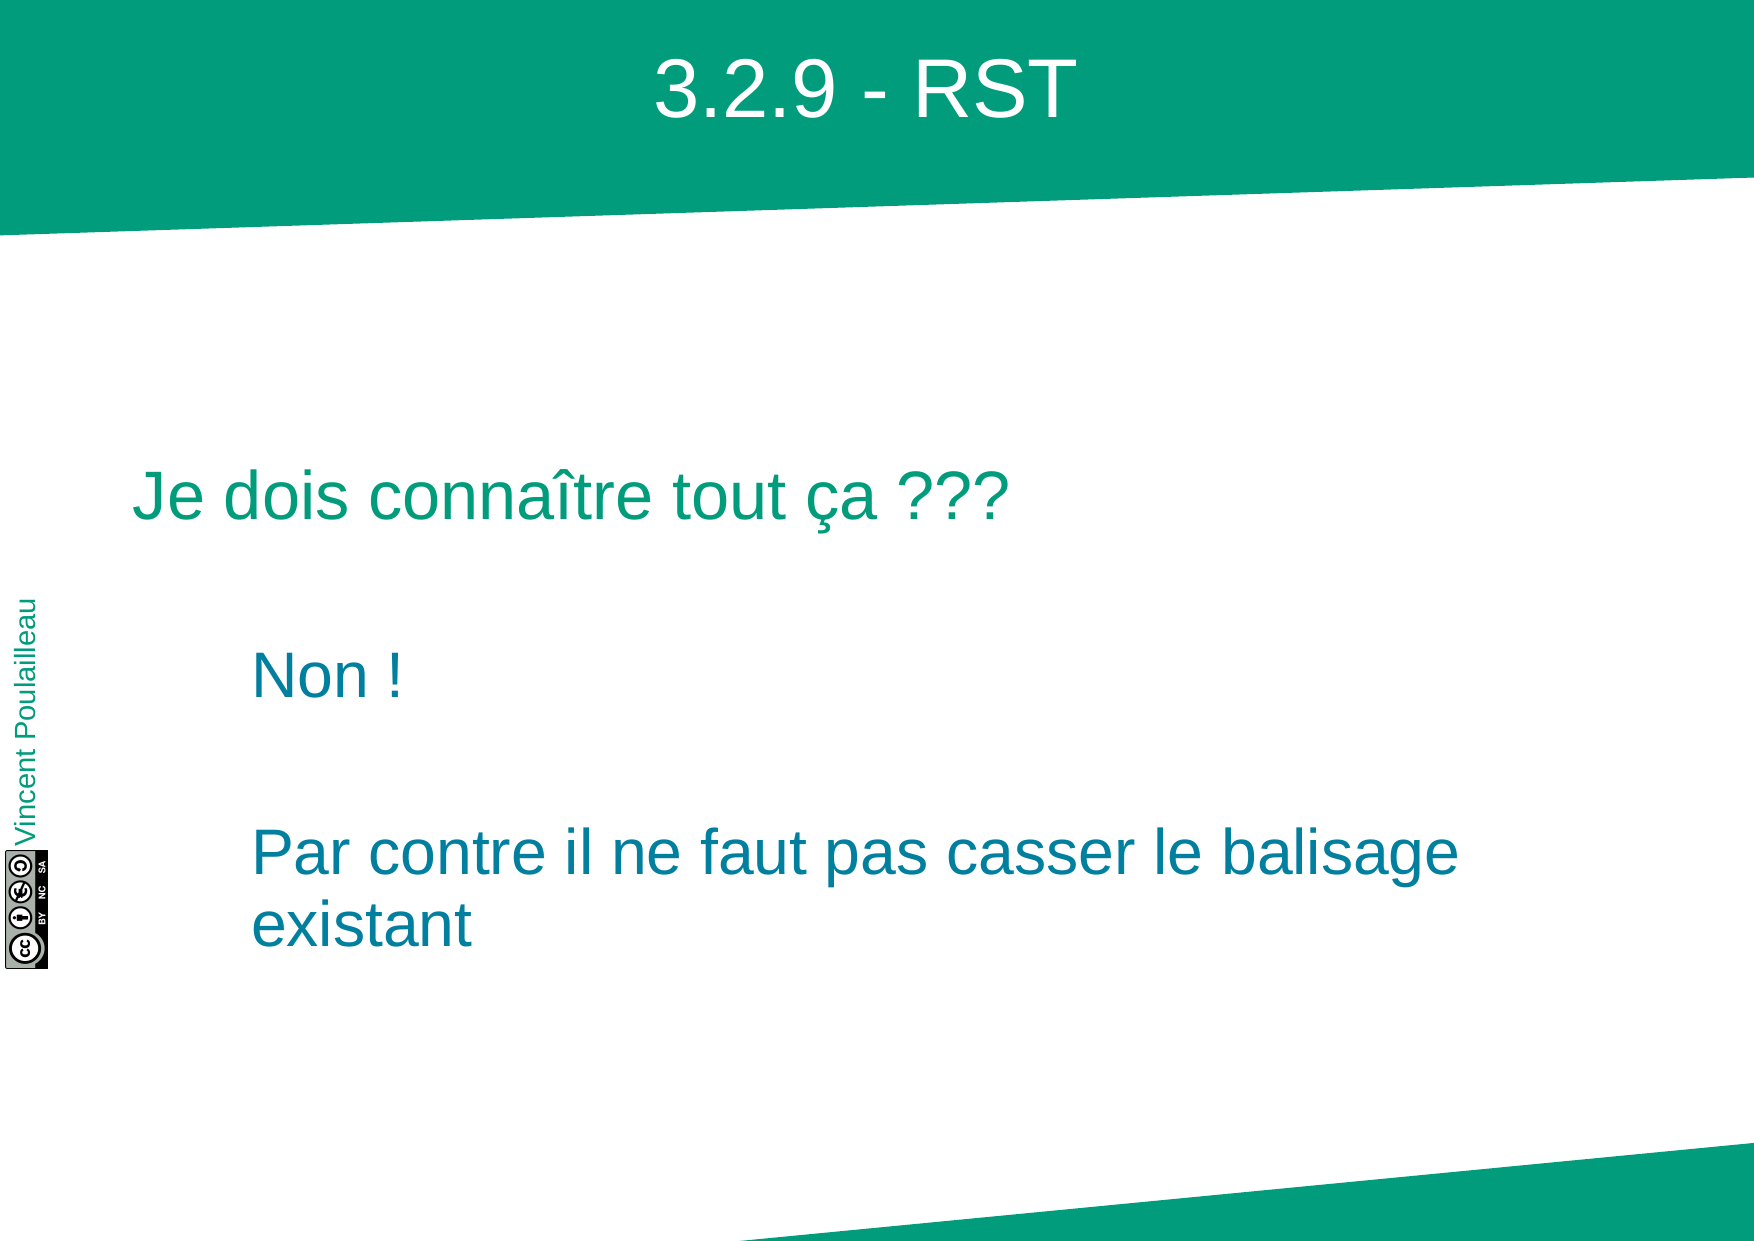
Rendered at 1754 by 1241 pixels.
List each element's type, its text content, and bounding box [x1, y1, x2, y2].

picture [5, 850, 48, 969]
text_box 3.2.9 - RST [0, 0, 1754, 178]
text_box © 2019 Vincent Poulailleau [1, 448, 61, 1099]
text_box Je dois connaître tout ça ??? Non ! Par contre il ne faut pas casser le balisage existant [0, 178, 1754, 1241]
